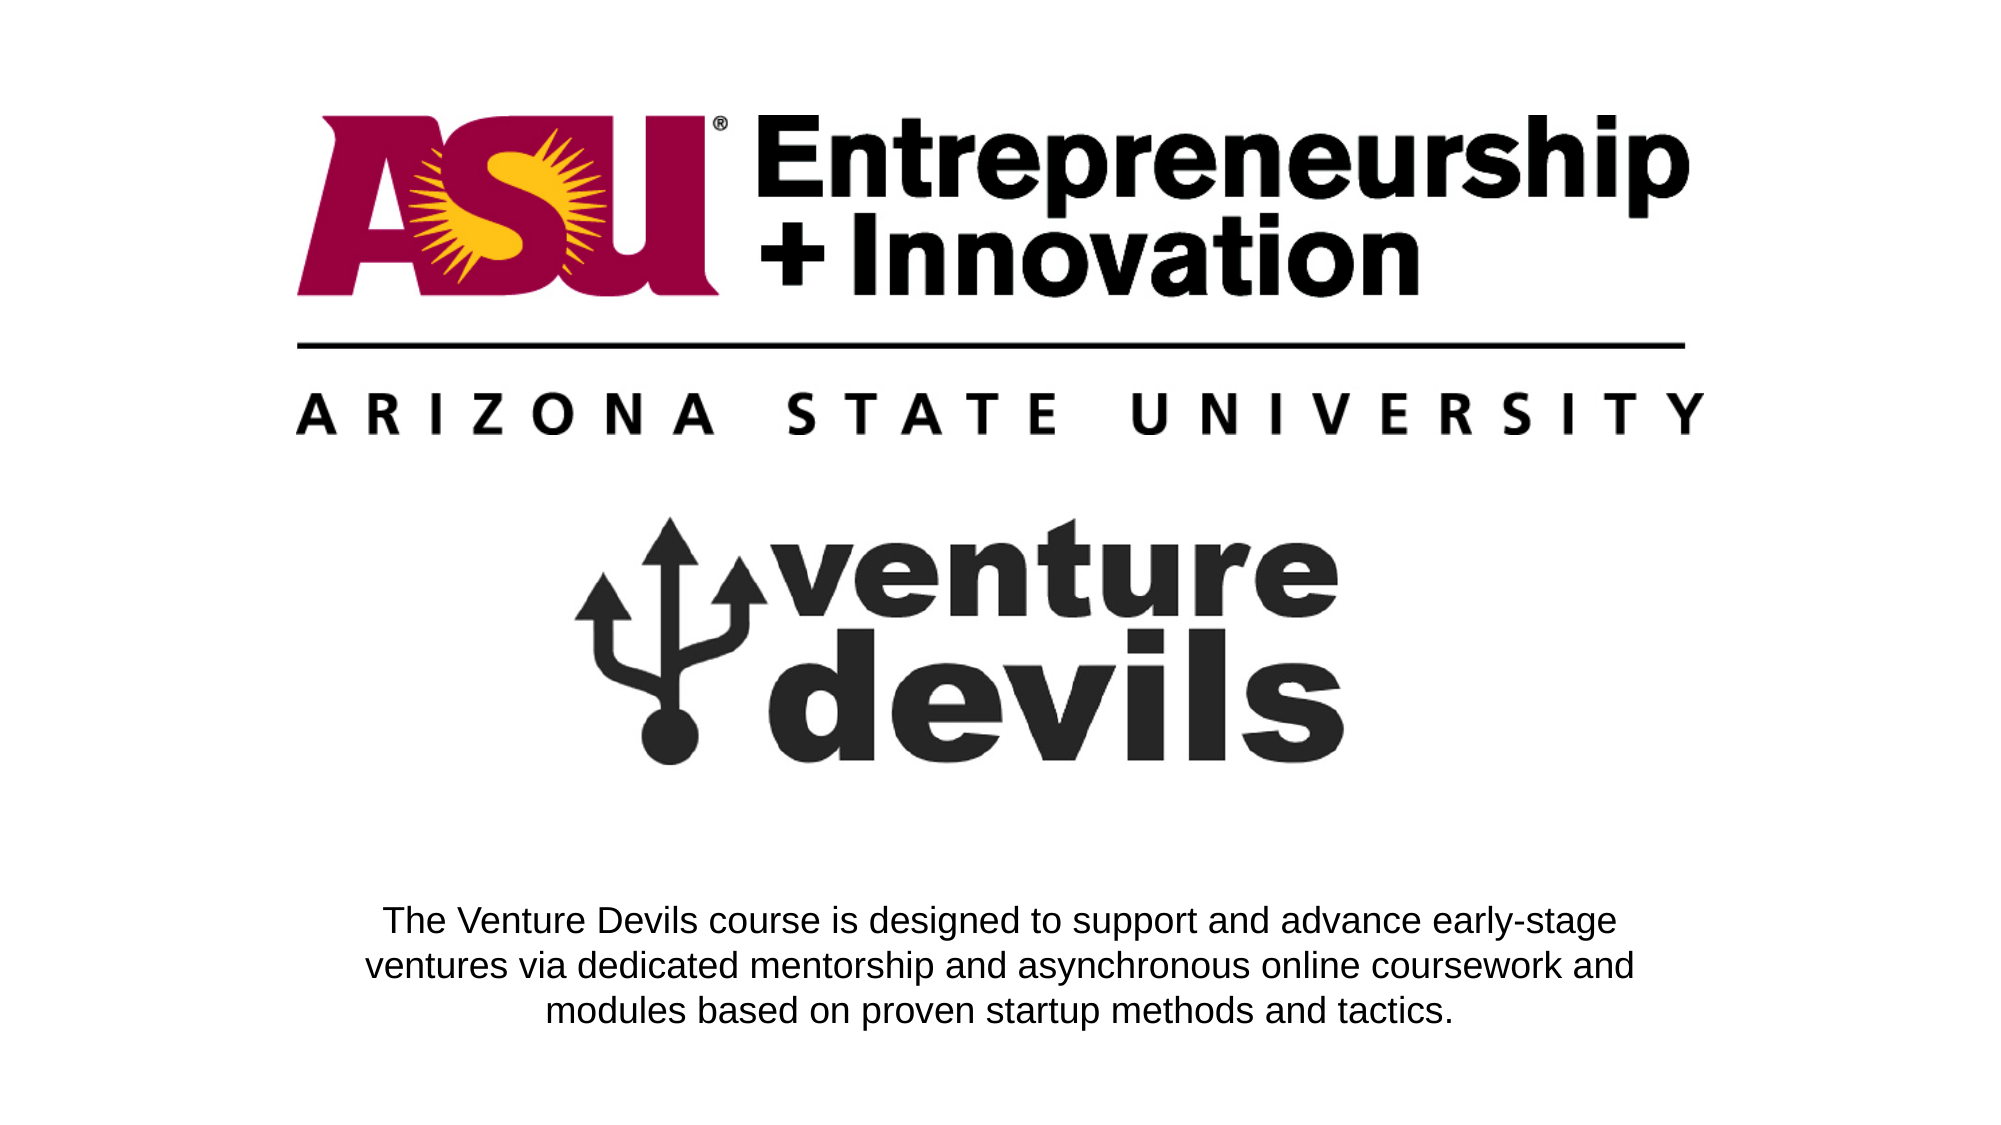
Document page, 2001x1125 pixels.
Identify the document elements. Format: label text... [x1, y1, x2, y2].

text_box The Venture Devils course is designed to support and advance early-stage ventures via dedicated mentorship and asynchronous online coursework and modules based on proven startup methods and tactics. [296, 881, 1704, 1021]
picture [529, 498, 1439, 784]
picture [296, 115, 1704, 435]
